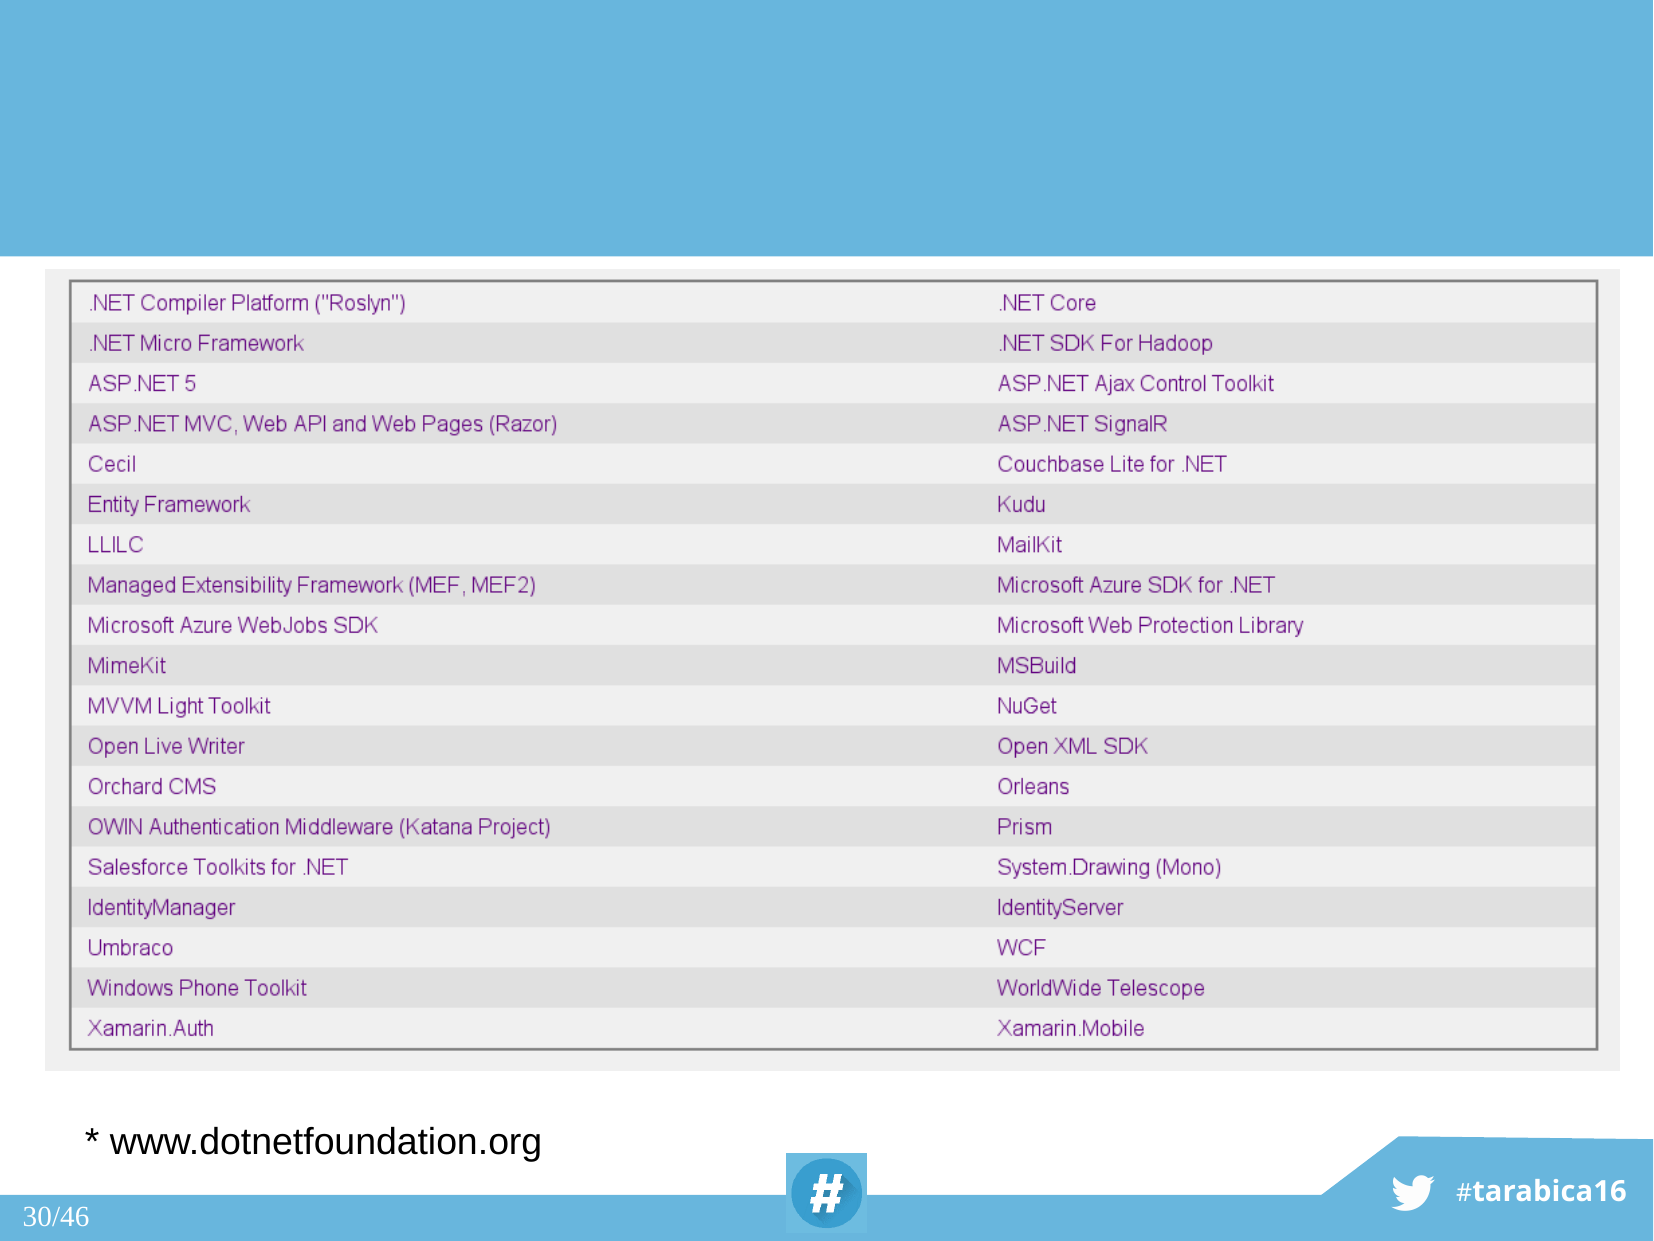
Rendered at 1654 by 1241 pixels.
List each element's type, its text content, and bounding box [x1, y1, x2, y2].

picture [786, 1153, 867, 1233]
picture [45, 269, 1620, 1071]
text_box * www.dotnetfoundation.org [70, 1113, 558, 1171]
picture [1378, 1158, 1448, 1228]
